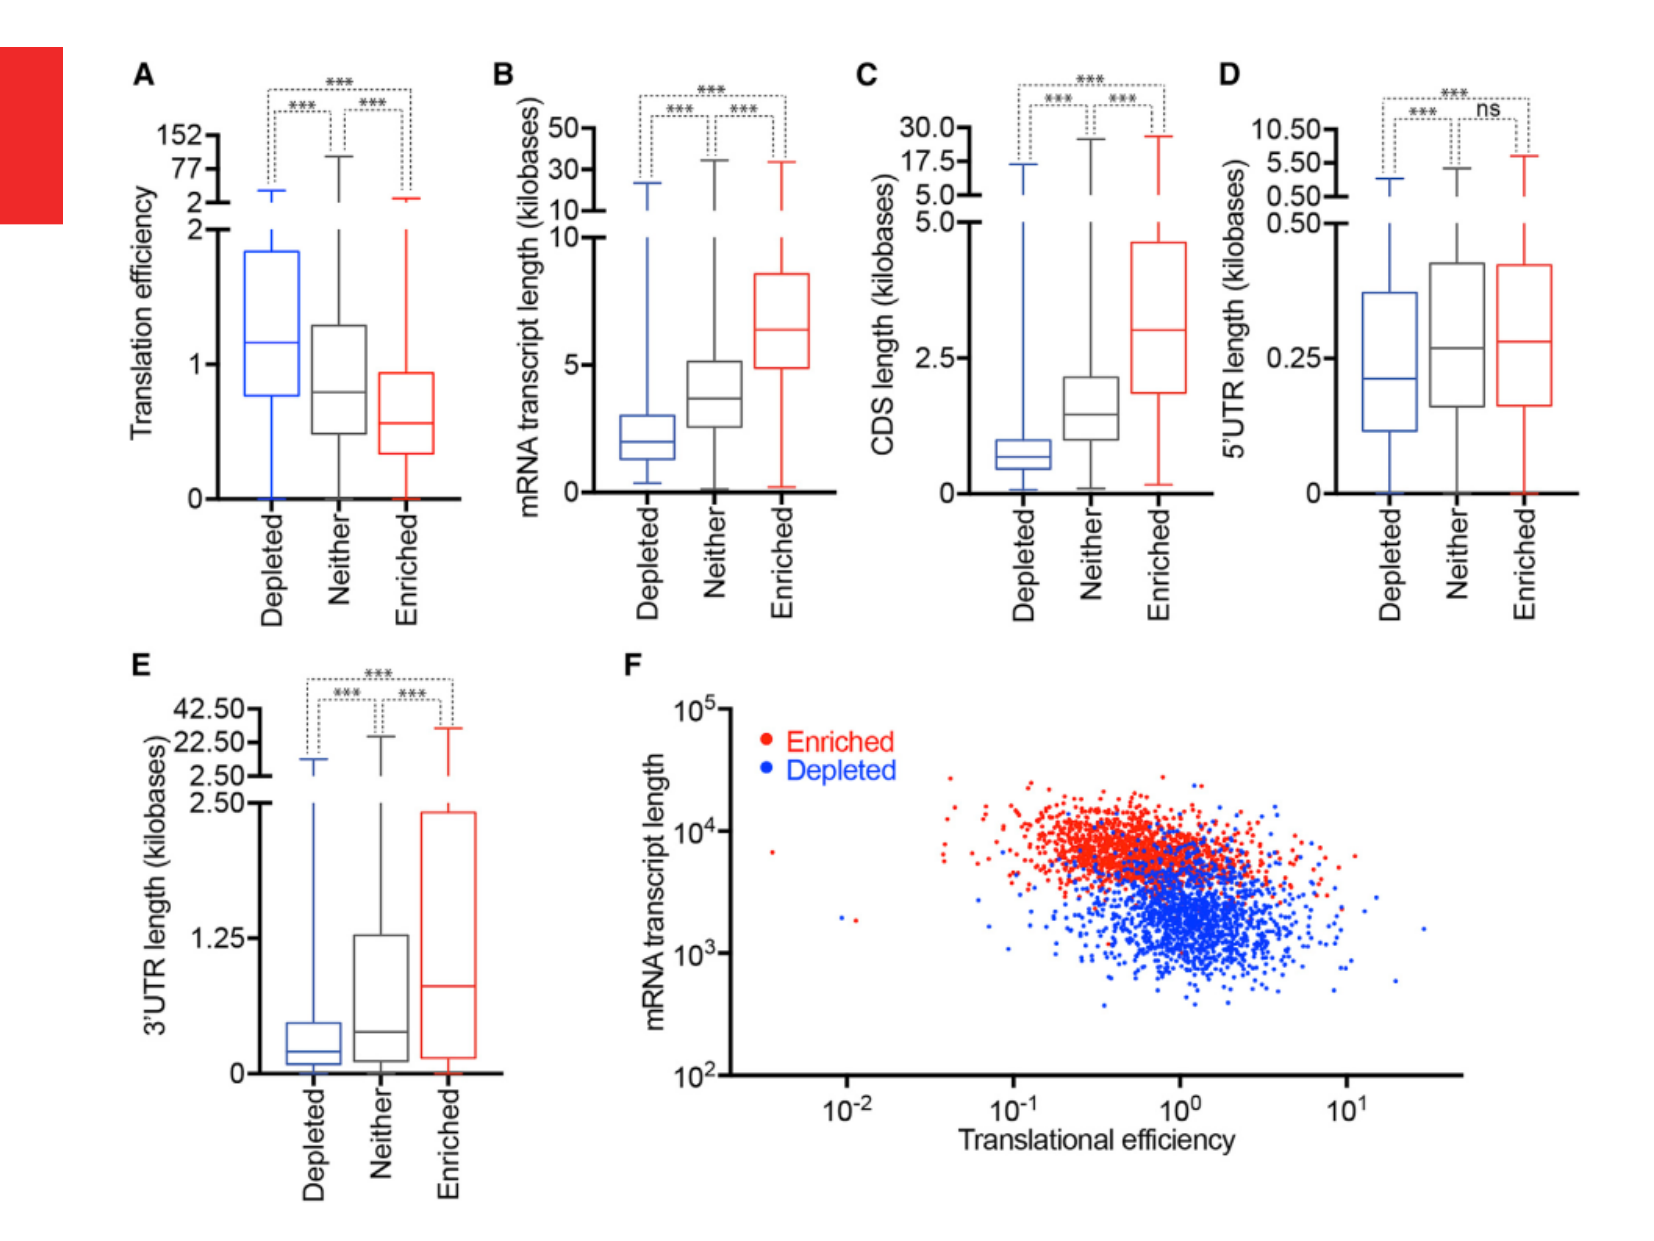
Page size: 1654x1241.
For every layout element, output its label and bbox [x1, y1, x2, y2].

picture [63, 6, 1584, 1204]
